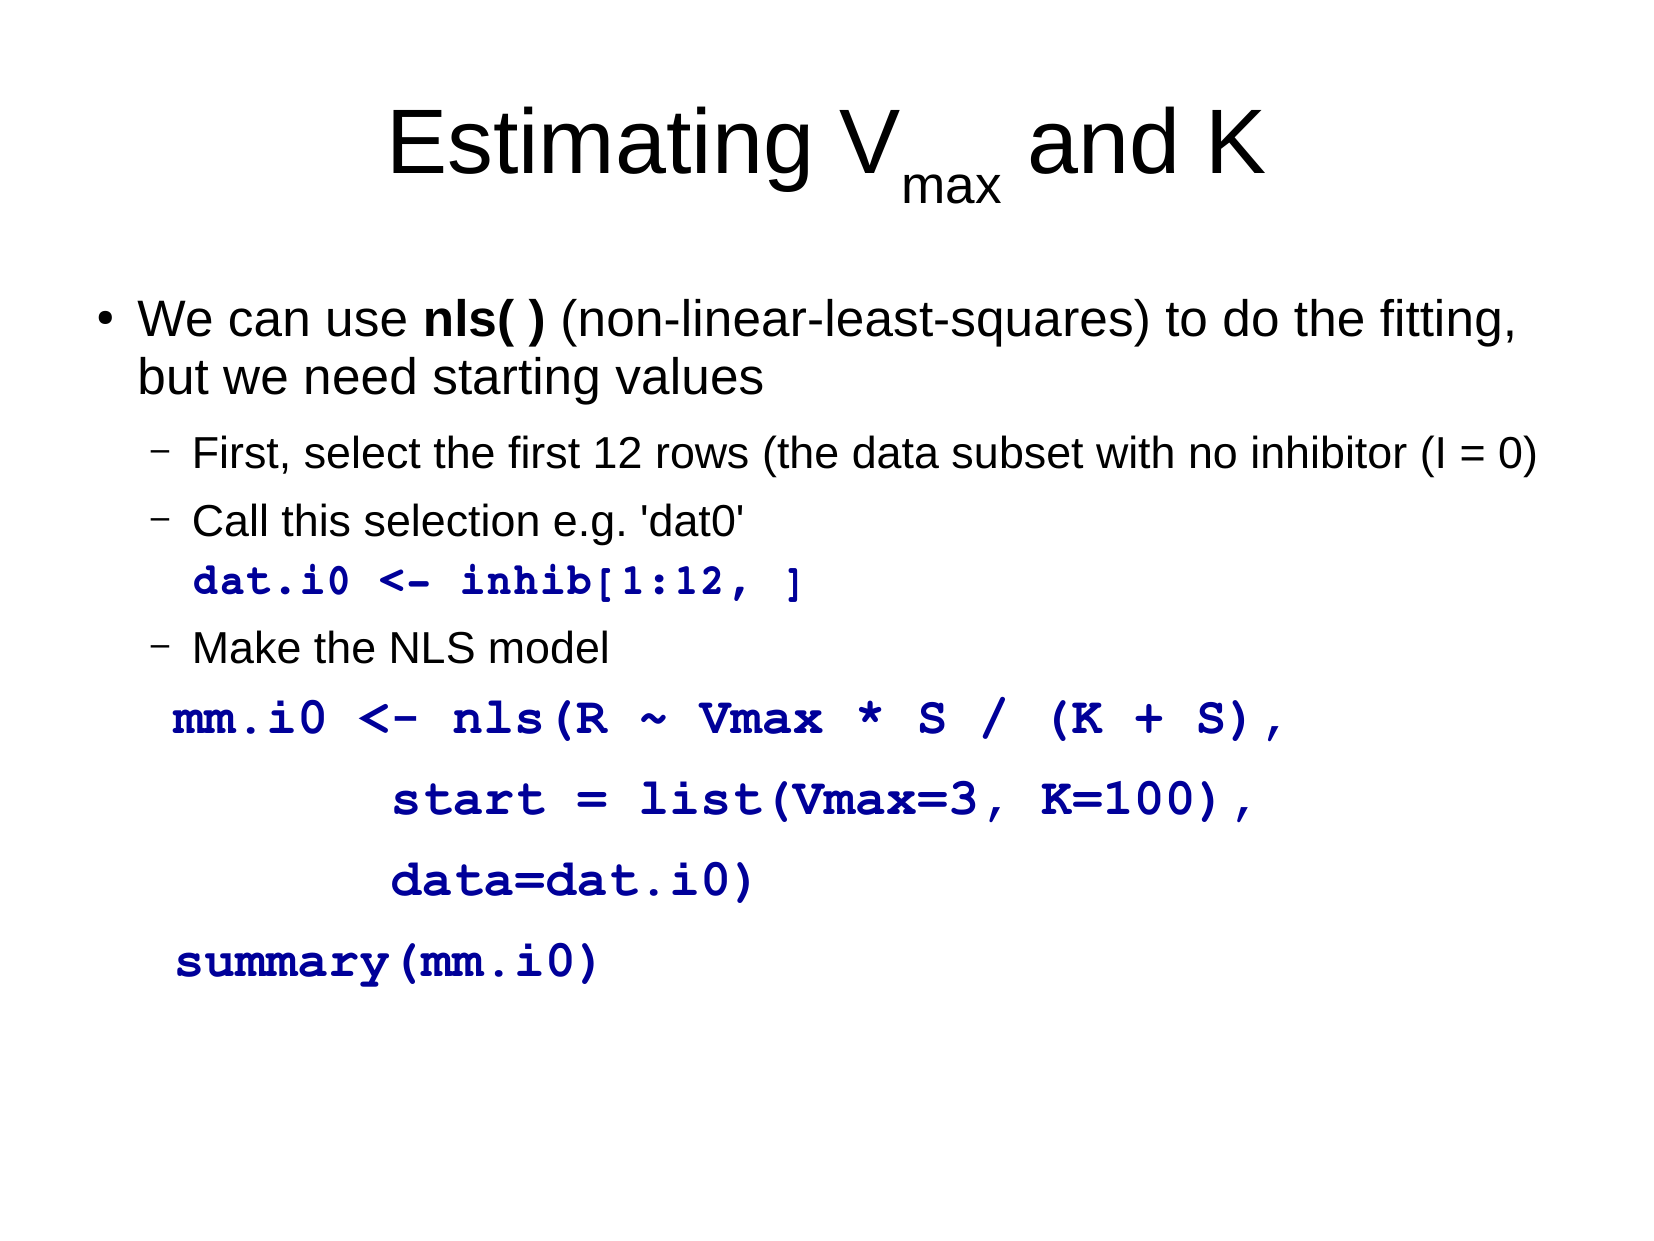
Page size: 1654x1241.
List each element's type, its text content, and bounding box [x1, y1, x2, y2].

title Estimating Vmax and K [82, 49, 1571, 257]
list We can use nls( ) (non-linear-least-squares) to do the fitting, but we need starting values First, select the first 12 rows (the data subset with no inhibitor (I = 0) Call this selection e.g. 'dat0' dat.i0 <- inhib[1:12, ] Make the NLS model mm.i0 <- nls(R ~ Vmax * S / (K + S), start = list(Vmax=3, K=100), data=dat.i0) summary(mm.i0) [82, 290, 1571, 1010]
